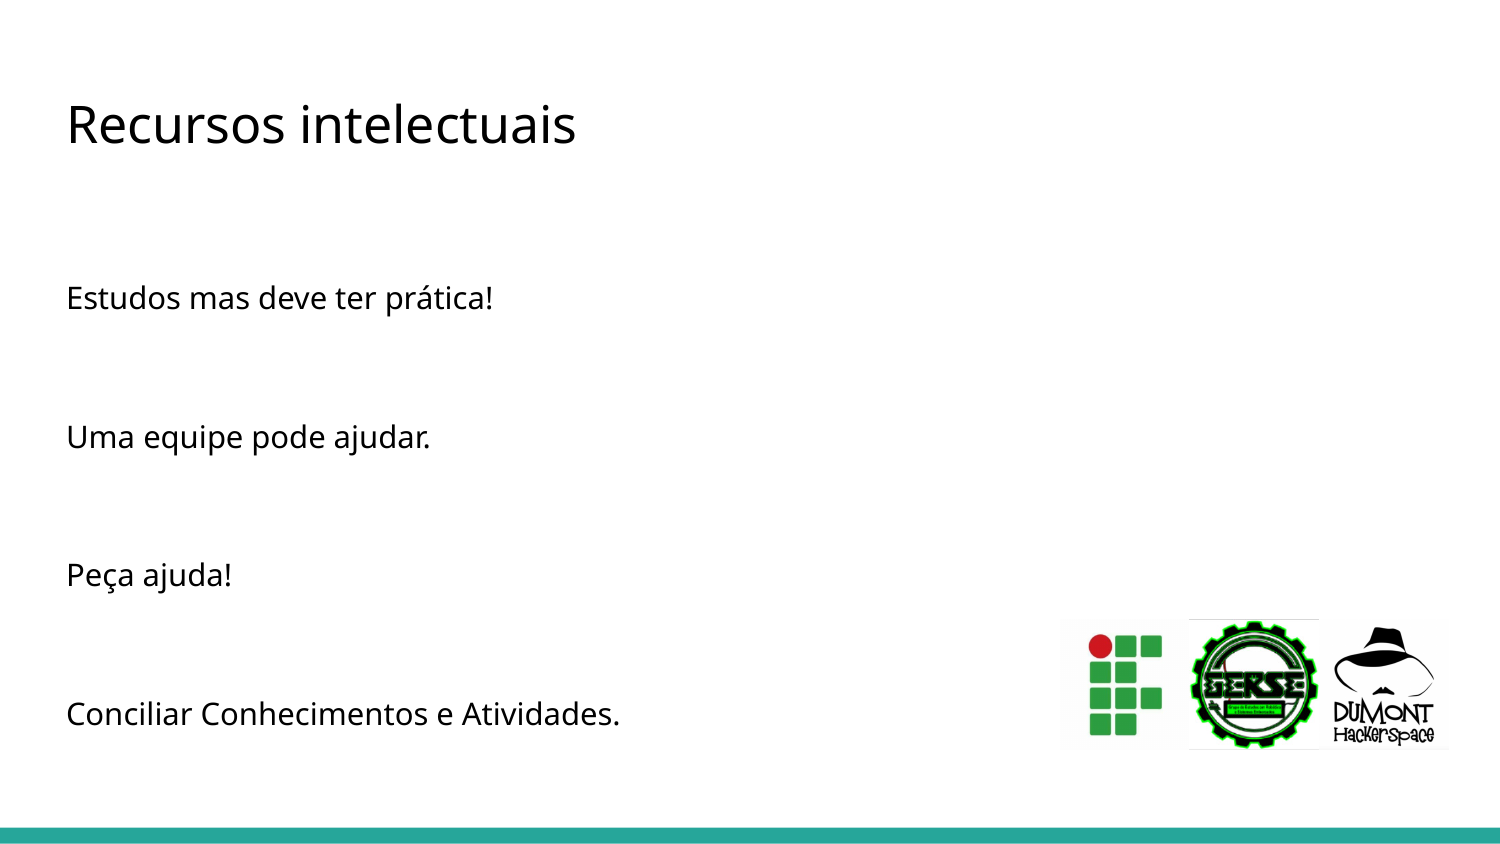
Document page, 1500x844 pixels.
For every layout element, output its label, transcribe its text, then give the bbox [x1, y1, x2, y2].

picture [1060, 619, 1449, 750]
list Estudos mas deve ter prática! Uma equipe pode ajudar. Peça ajuda! Conciliar Conhecimentos e Atividades. [51, 192, 1449, 750]
title Recursos intelectuais [51, 72, 1449, 174]
